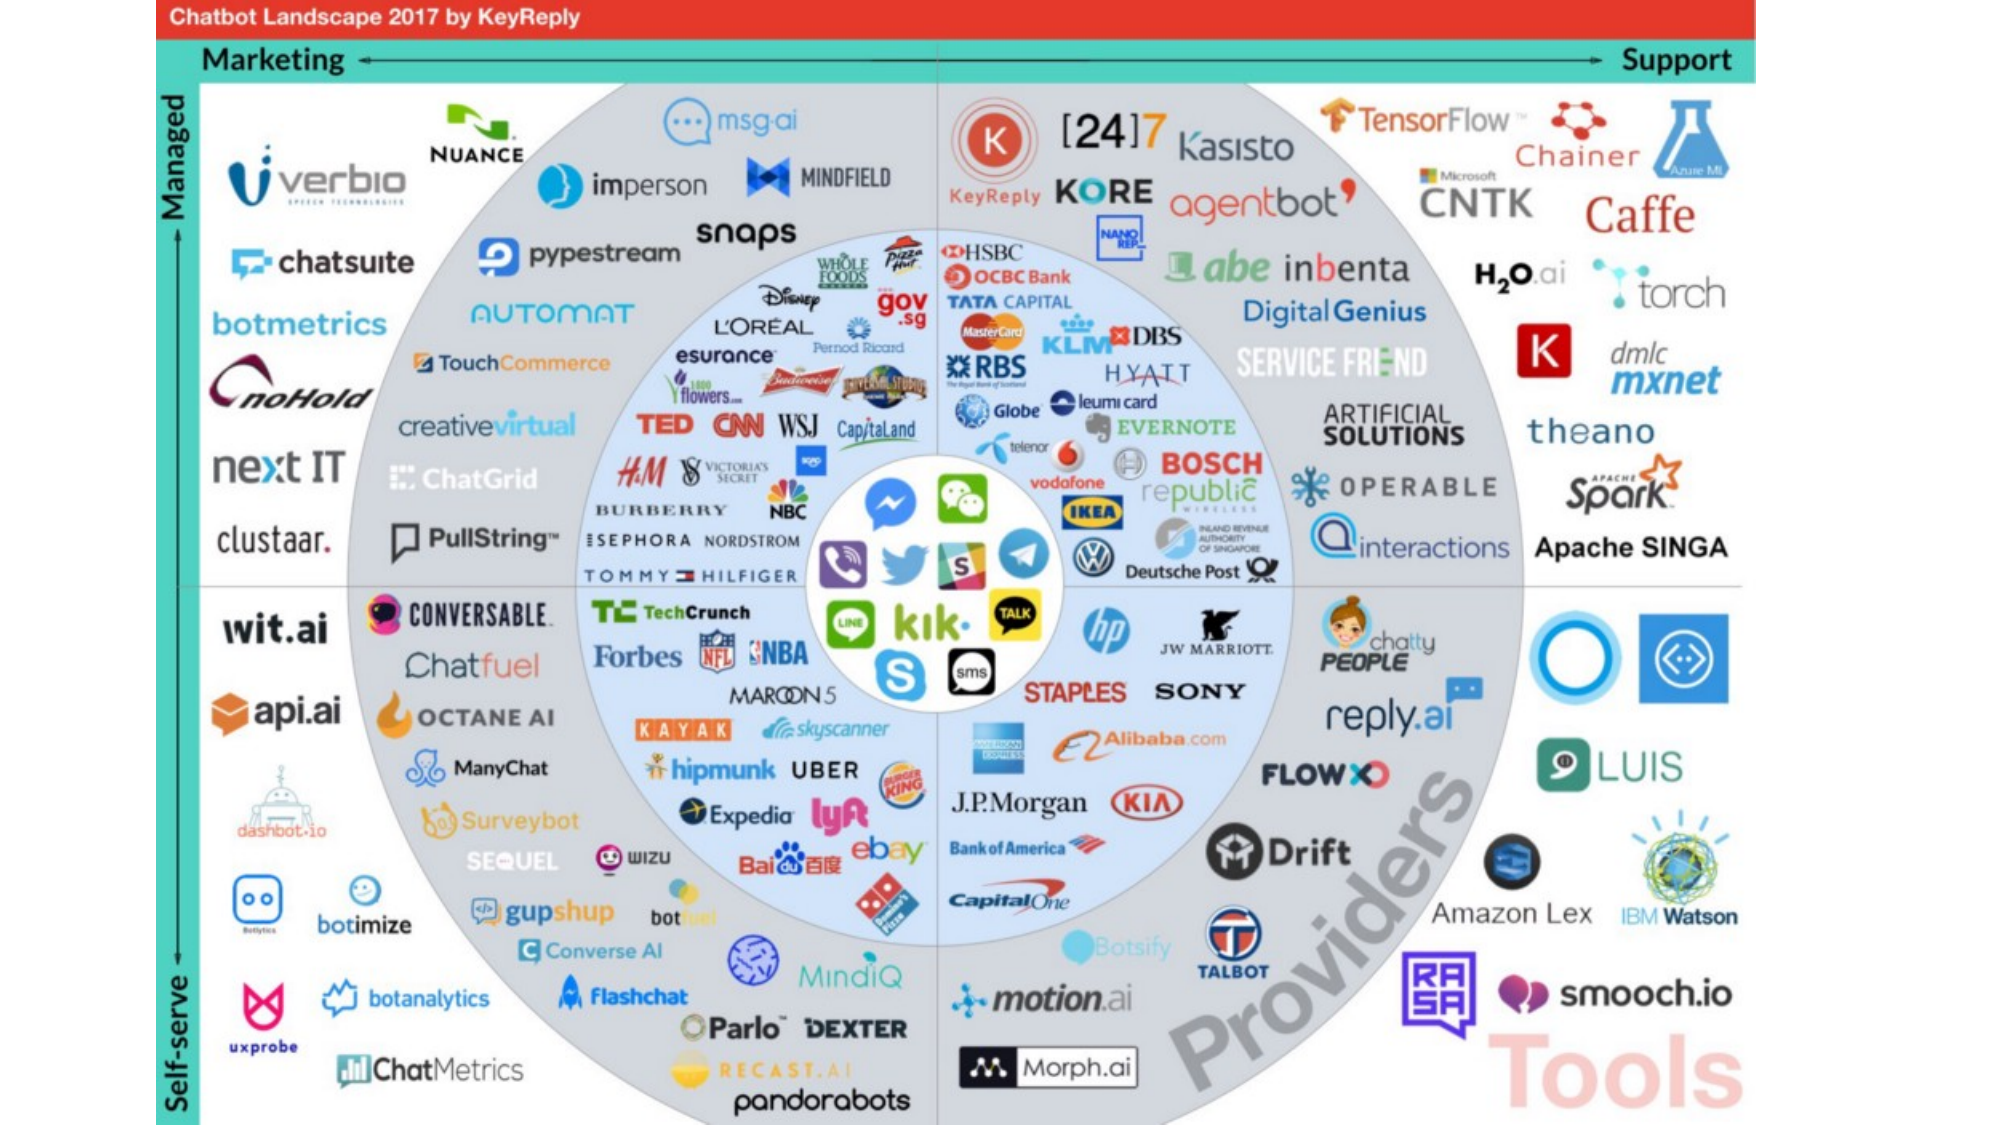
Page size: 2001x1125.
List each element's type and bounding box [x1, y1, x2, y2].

picture [156, 0, 1756, 1125]
